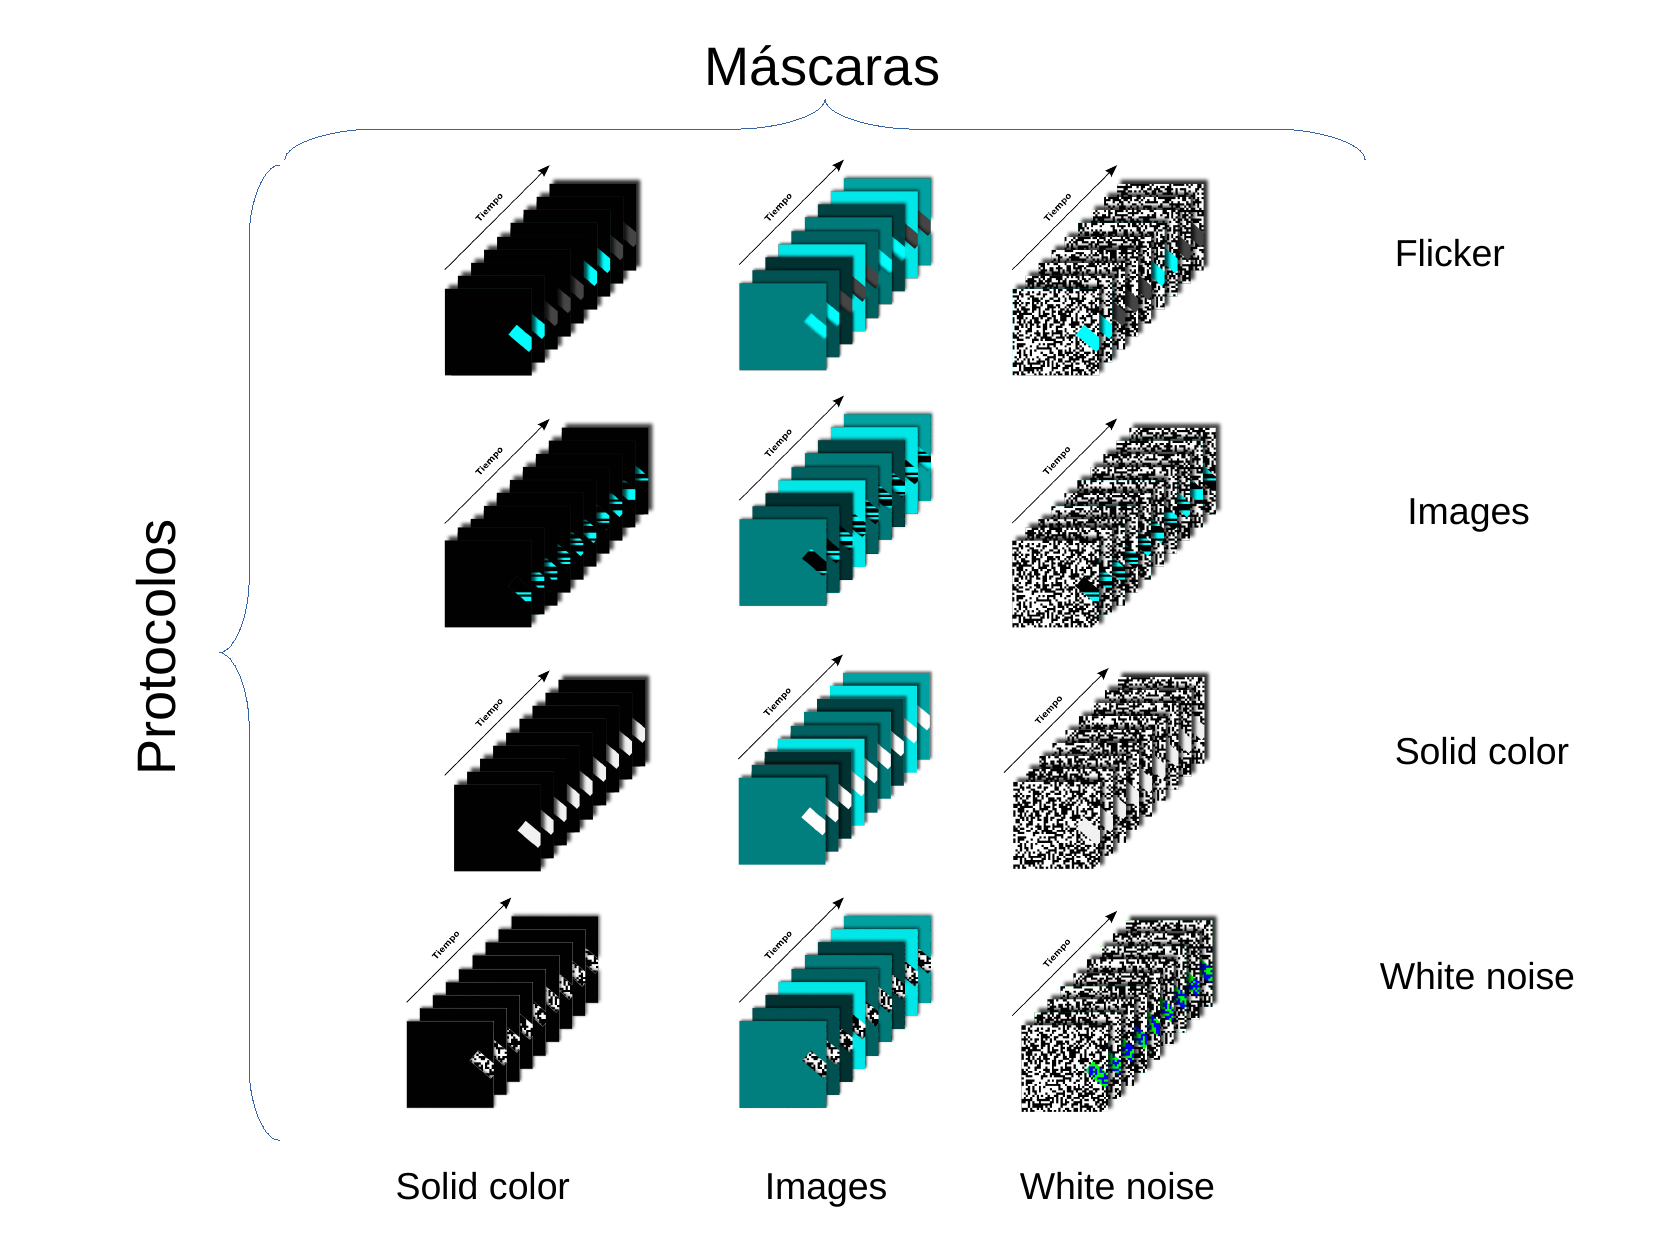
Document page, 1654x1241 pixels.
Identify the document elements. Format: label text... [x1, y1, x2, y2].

text_box Solid color [1380, 723, 1585, 781]
text_box White noise [1005, 1158, 1231, 1216]
picture [405, 159, 1224, 1112]
text_box Protocolos [119, 503, 196, 791]
text_box Images [750, 1158, 903, 1215]
text_box White noise [1365, 948, 1591, 1006]
text_box Images [1392, 483, 1546, 541]
text_box Solid color [380, 1158, 586, 1215]
text_box Flicker [1380, 225, 1520, 282]
text_box Máscaras [690, 29, 956, 106]
